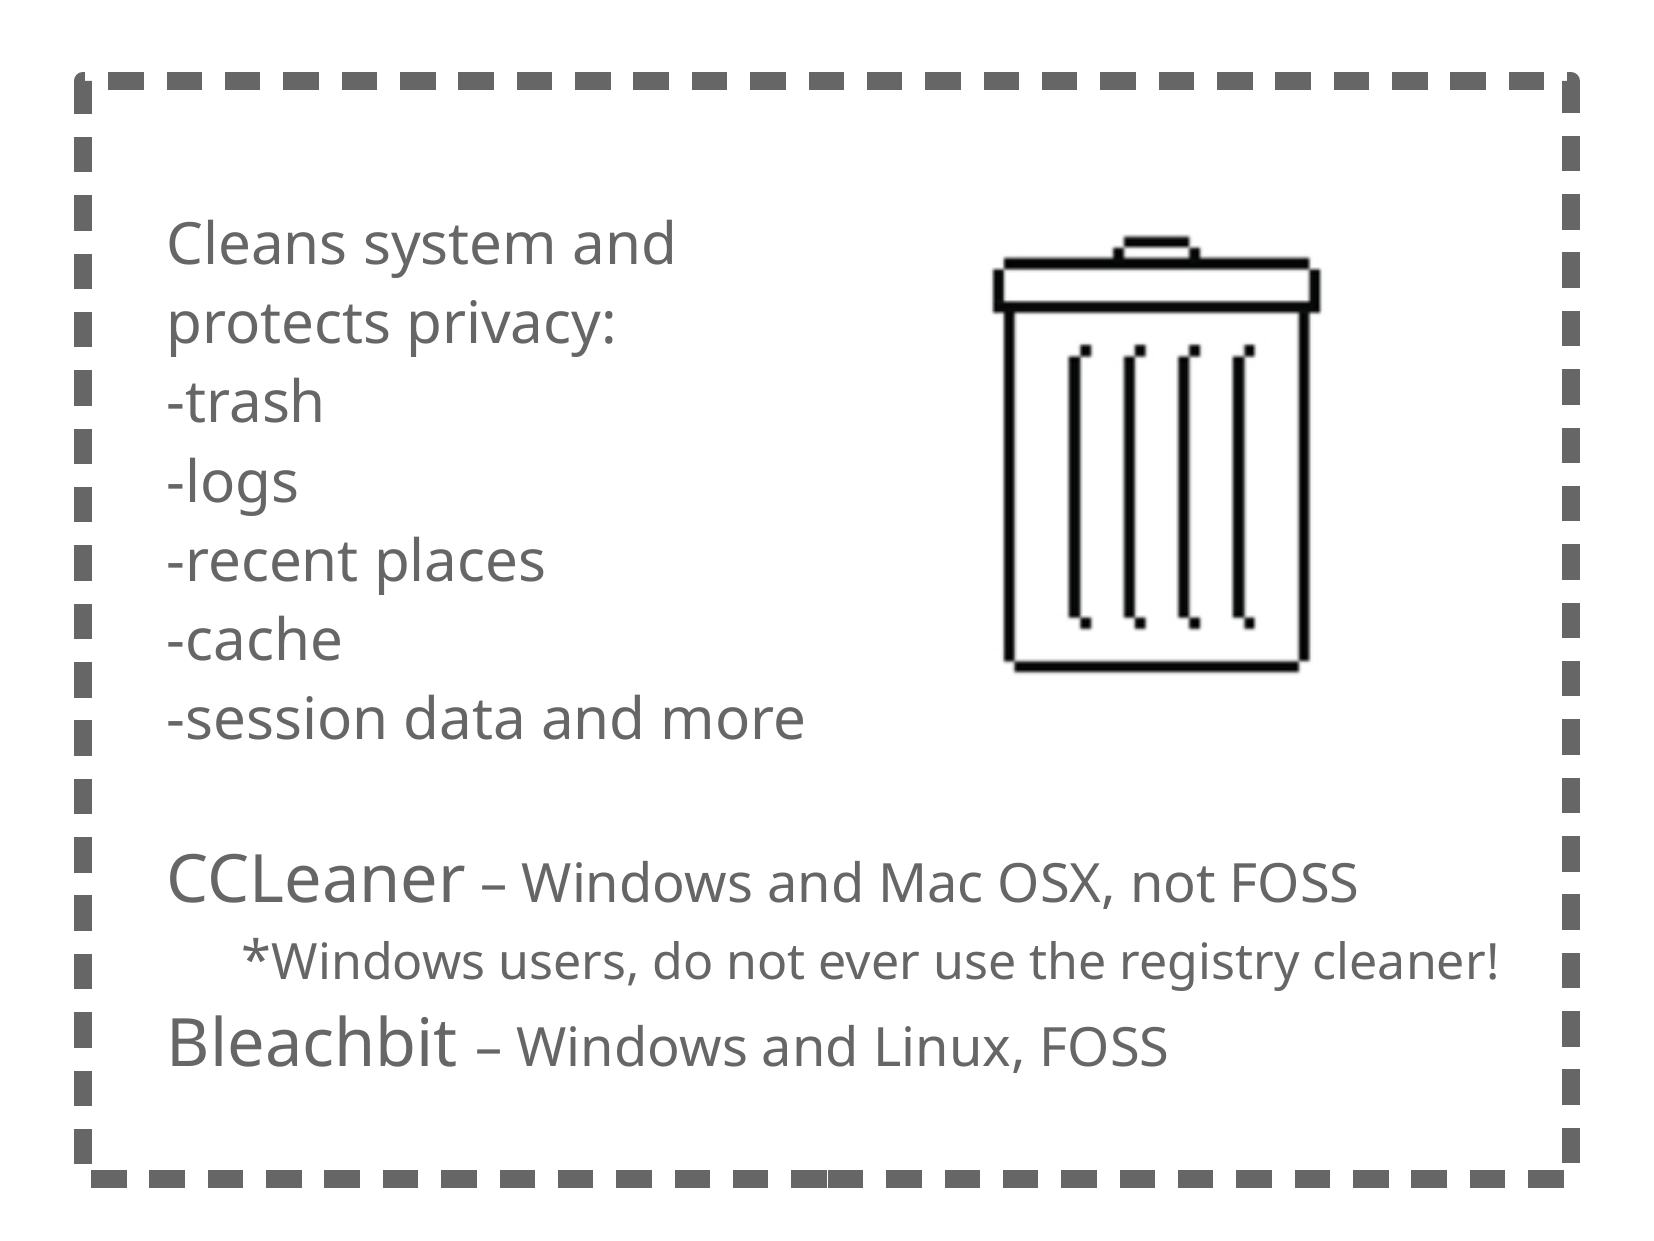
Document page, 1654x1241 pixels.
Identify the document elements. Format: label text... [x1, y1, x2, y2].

picture [934, 194, 1381, 742]
subtitle Cleans system and protects privacy: -trash -logs -recent places -cache -session data and more CCLeaner – Windows and Mac OSX, not FOSS *Windows users, do not ever use the registry cleaner! Bleachbit – Windows and Linux, FOSS [82, 81, 1571, 1179]
